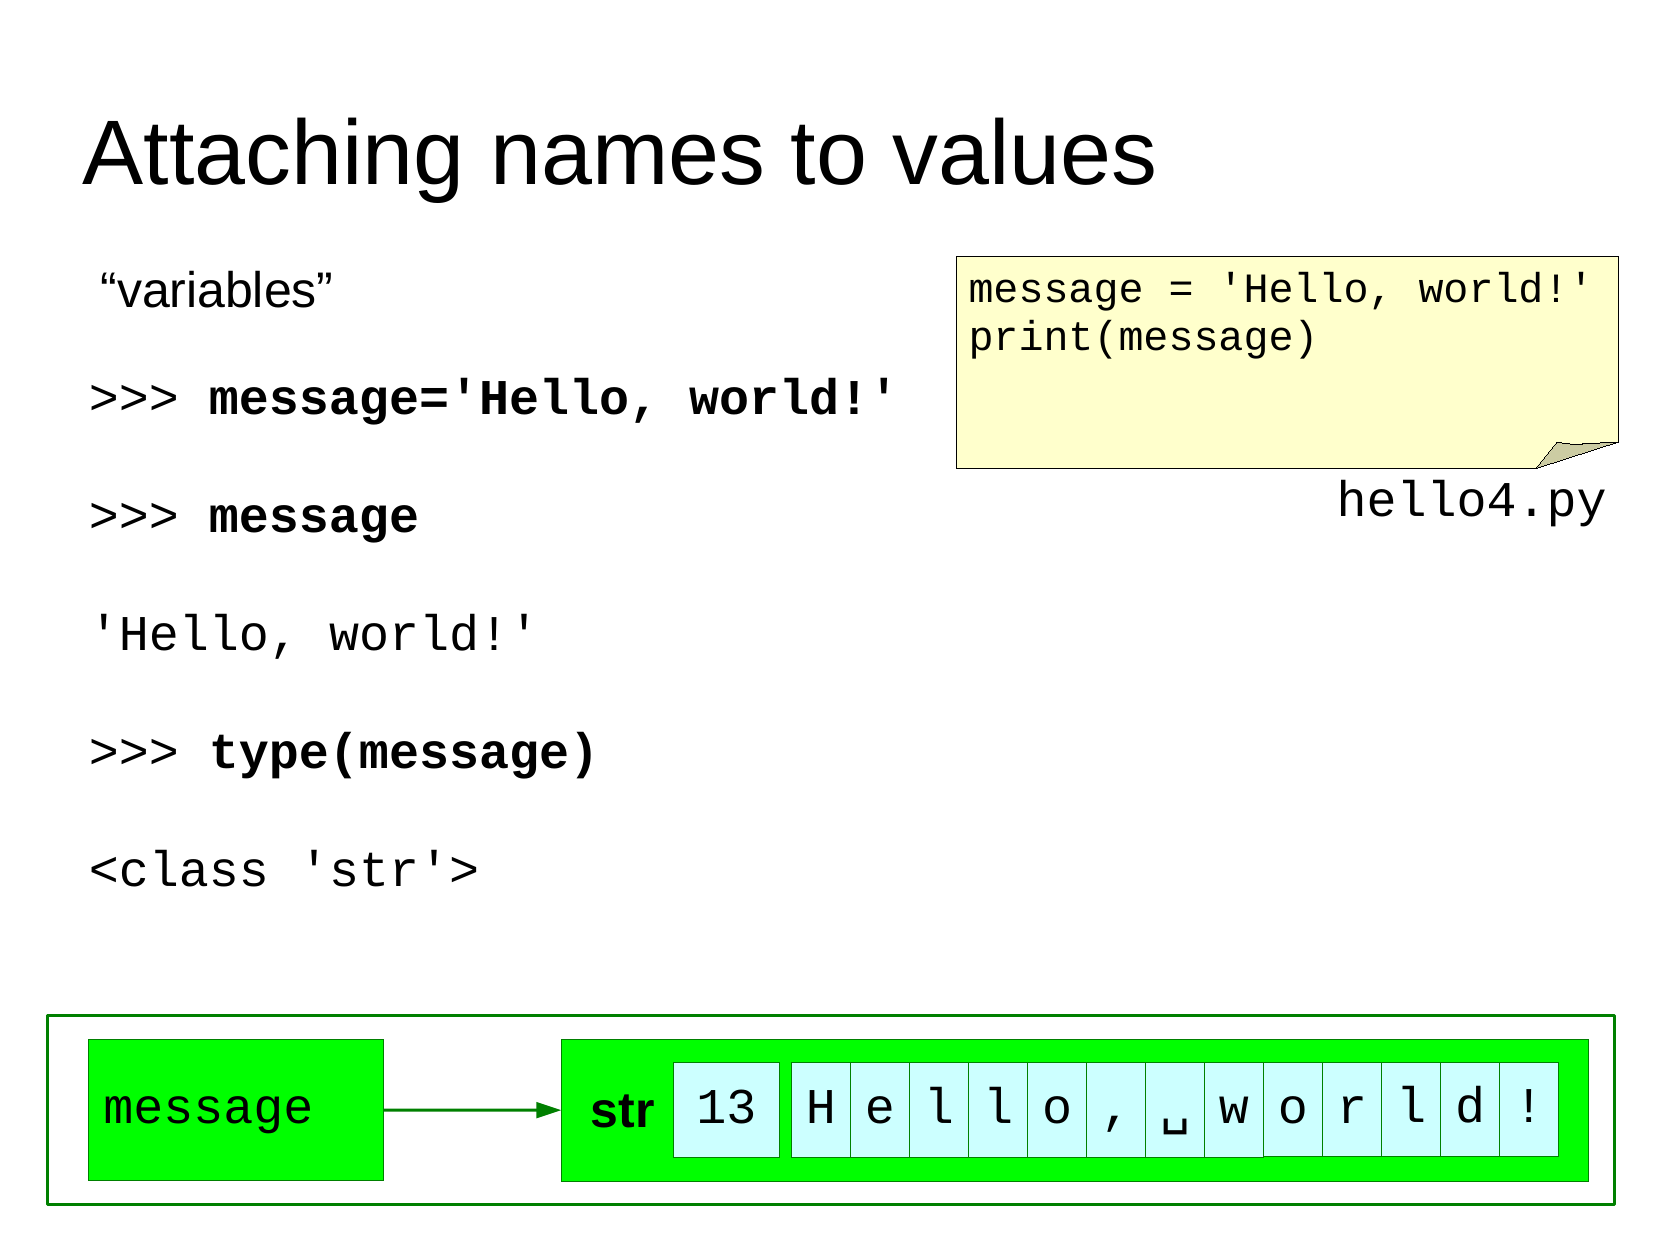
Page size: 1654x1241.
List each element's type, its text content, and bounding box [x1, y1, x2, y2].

text_box r [1322, 1062, 1381, 1157]
text_box >>> [82, 720, 185, 790]
text_box H [791, 1062, 851, 1158]
text_box >>> [82, 366, 185, 436]
text_box message='Hello, world!' [202, 366, 906, 436]
text_box d [1440, 1062, 1499, 1157]
text_box o [1263, 1062, 1322, 1157]
text_box “variables” [94, 256, 340, 324]
text_box type(message) [202, 720, 606, 790]
text_box message [202, 484, 425, 554]
text_box l [909, 1062, 968, 1158]
text_box l [968, 1062, 1027, 1158]
text_box str [561, 1039, 1589, 1182]
text_box while1.py [1535, 442, 1619, 468]
text_box ␣ [1145, 1062, 1204, 1158]
text_box message = 'Hello, world!' print(message) [956, 256, 1619, 469]
text_box l [1381, 1062, 1440, 1157]
text_box 'Hello, world!' [82, 602, 546, 672]
text_box hello4.py [1330, 468, 1613, 538]
title Attaching names to values [82, 49, 1571, 257]
text_box message [88, 1039, 384, 1181]
text_box 13 [673, 1062, 780, 1158]
text_box , [1086, 1062, 1145, 1158]
text_box >>> [82, 484, 185, 554]
text_box <class 'str'> [82, 838, 486, 908]
text_box e [851, 1062, 909, 1158]
text_box o [1027, 1062, 1086, 1158]
text_box w [1204, 1062, 1264, 1158]
text_box ! [1499, 1062, 1559, 1157]
